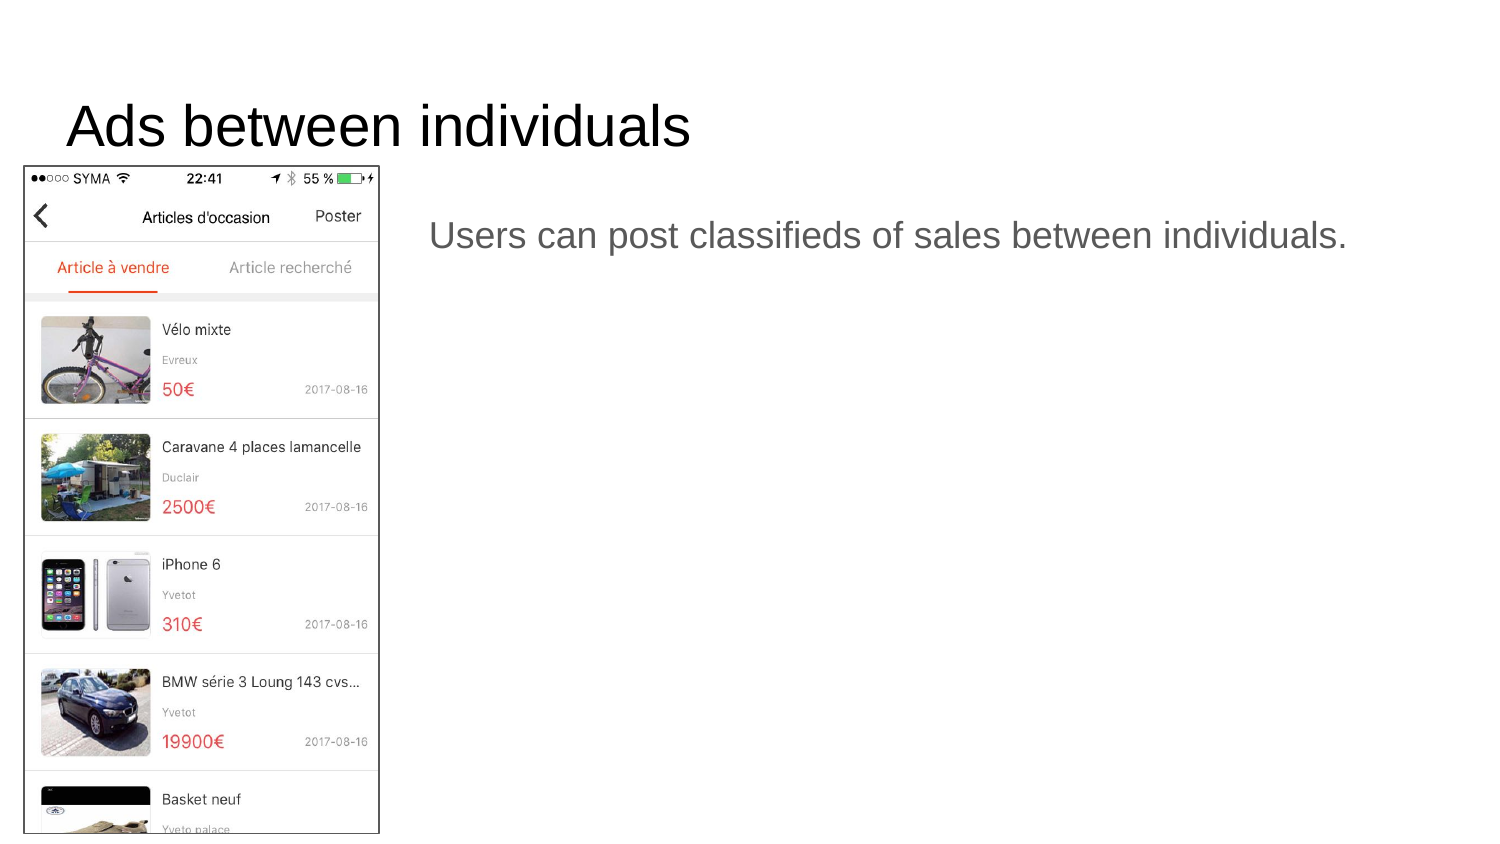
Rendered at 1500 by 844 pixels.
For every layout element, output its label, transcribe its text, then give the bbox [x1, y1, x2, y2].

list Users can post classifieds of sales between individuals. [414, 189, 1449, 750]
picture [24, 166, 379, 833]
title Ads between individuals [51, 72, 1449, 167]
